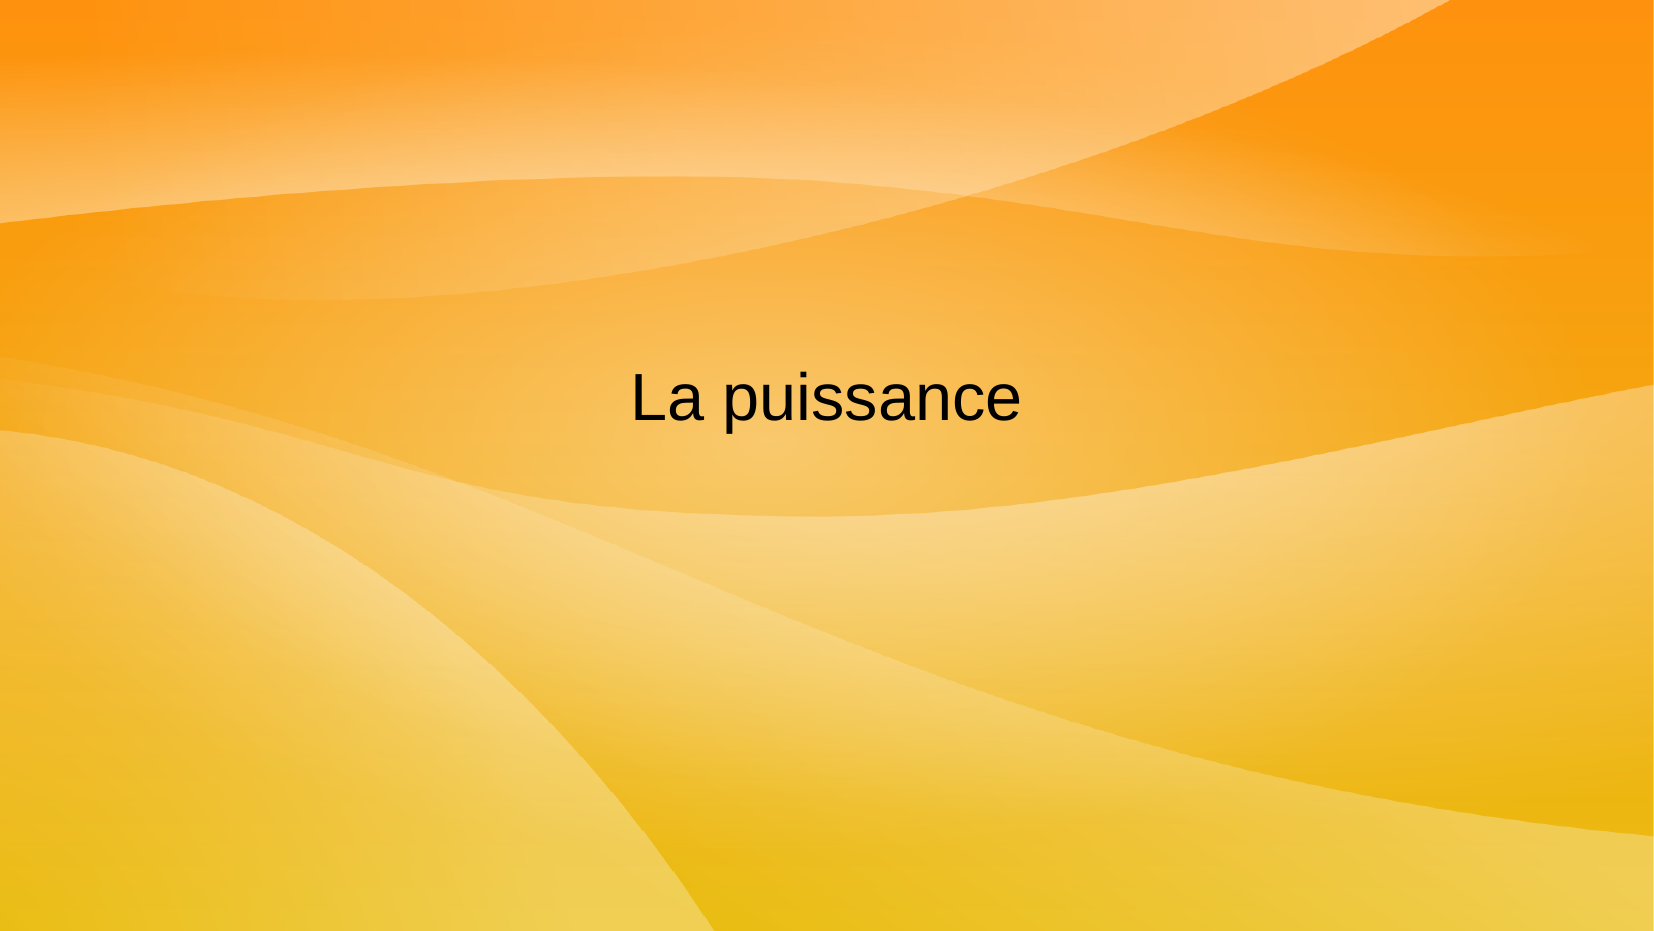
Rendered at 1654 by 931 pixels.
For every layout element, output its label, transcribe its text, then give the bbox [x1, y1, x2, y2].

picture [0, 0, 1654, 931]
subtitle La puissance [82, 37, 1571, 757]
